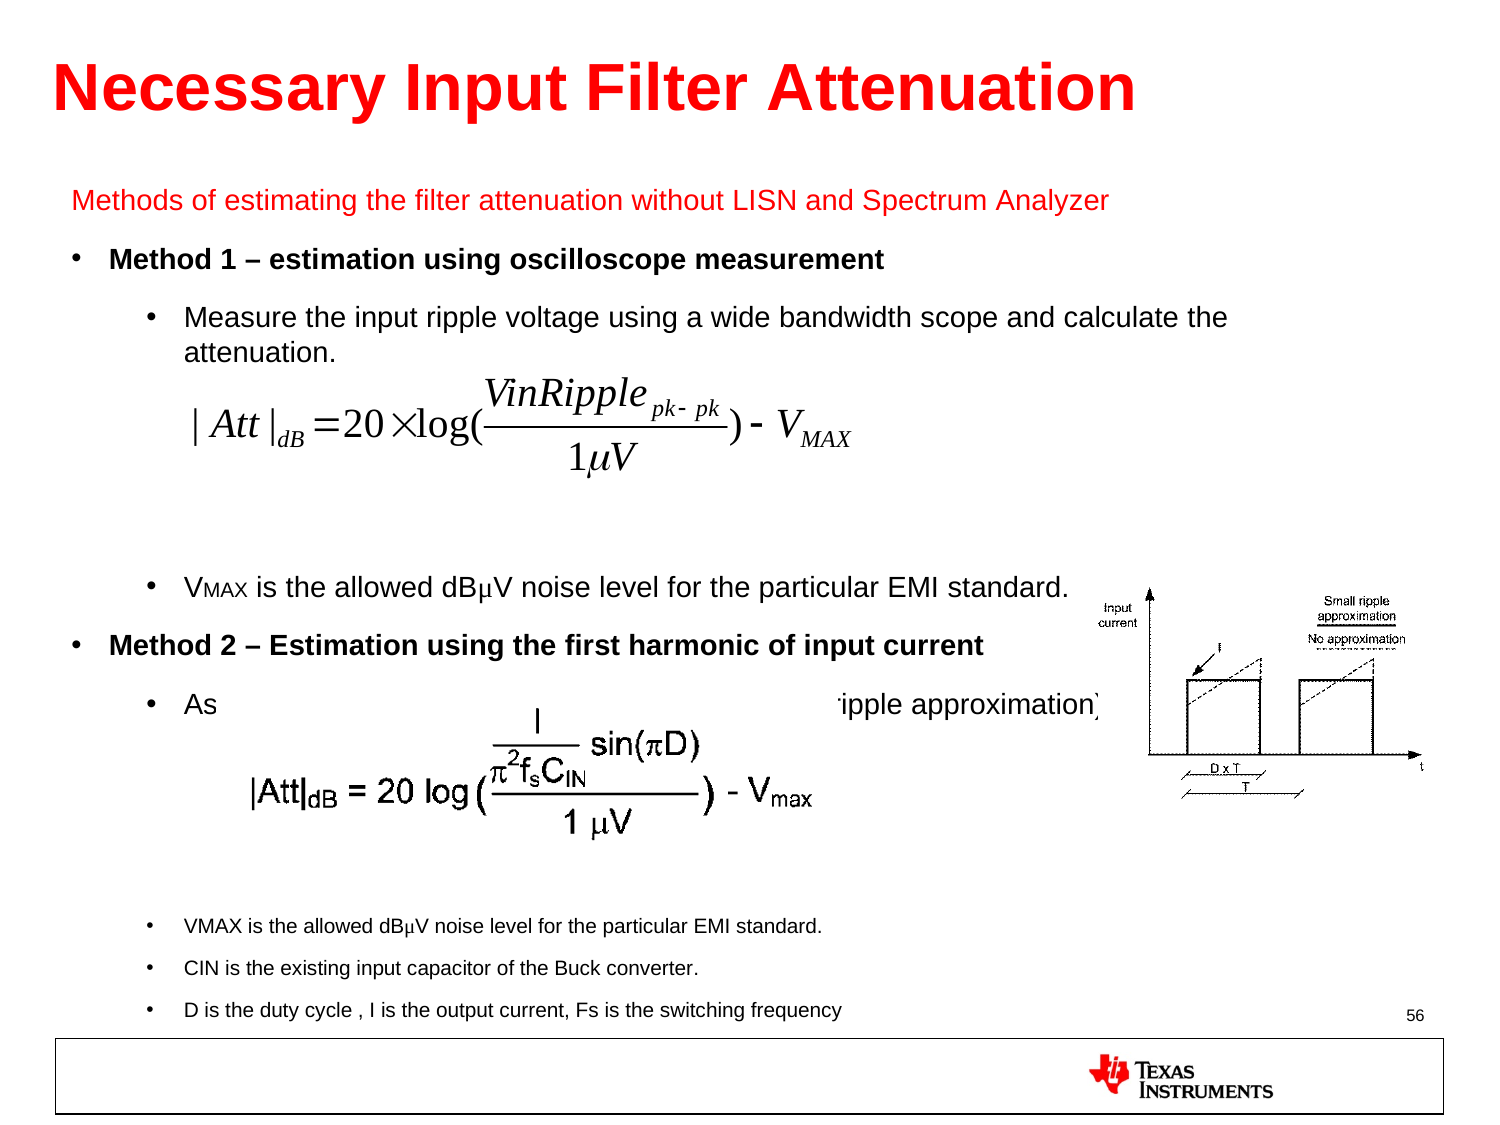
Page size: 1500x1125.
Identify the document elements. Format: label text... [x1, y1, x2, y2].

title Necessary Input Filter Attenuation [37, 23, 1426, 158]
text_box <numero> [1089, 997, 1440, 1031]
text_box Methods of estimating the filter attenuation without LISN and Spectrum Analyzer Method 1 – estimation using oscilloscope measurement Measure the input ripple voltage using a wide bandwidth scope and calculate the attenuation. VMAX is the allowed dBμV noise level for the particular EMI standard. Method 2 – Estimation using the first harmonic of input current Assume the input current is a square wave (small ripple approximation) VMAX is the allowed dBμV noise level for the particular EMI standard. CIN is the existing input capacitor of the Buck converter. D is the duty cycle , I is the output current, Fs is the switching frequency [56, 173, 1401, 1011]
picture [1098, 586, 1424, 799]
picture [216, 682, 838, 871]
picture [1087, 1052, 1274, 1099]
chart [187, 364, 863, 486]
